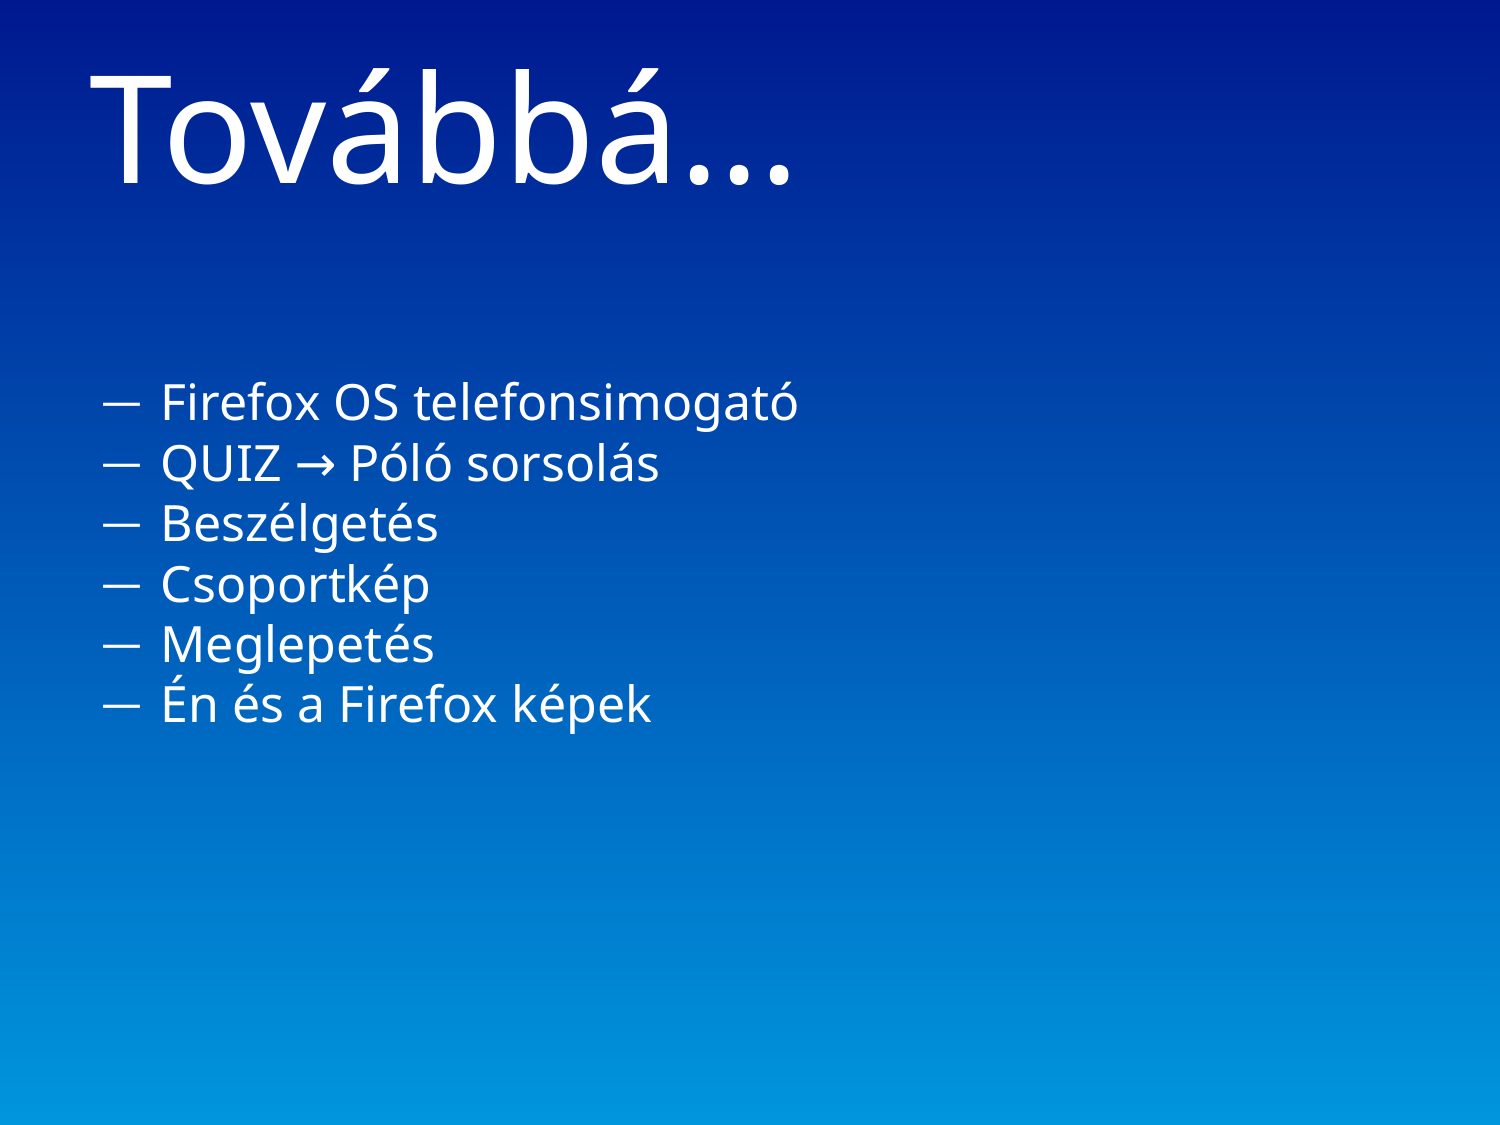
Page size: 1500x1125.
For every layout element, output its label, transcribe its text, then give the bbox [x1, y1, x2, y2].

title Továbbá... [75, 75, 1351, 374]
list Firefox OS telefonsimogató QUIZ → Póló sorsolás Beszélgetés Csoportkép Meglepetés Én és a Firefox képek [75, 374, 1351, 1028]
